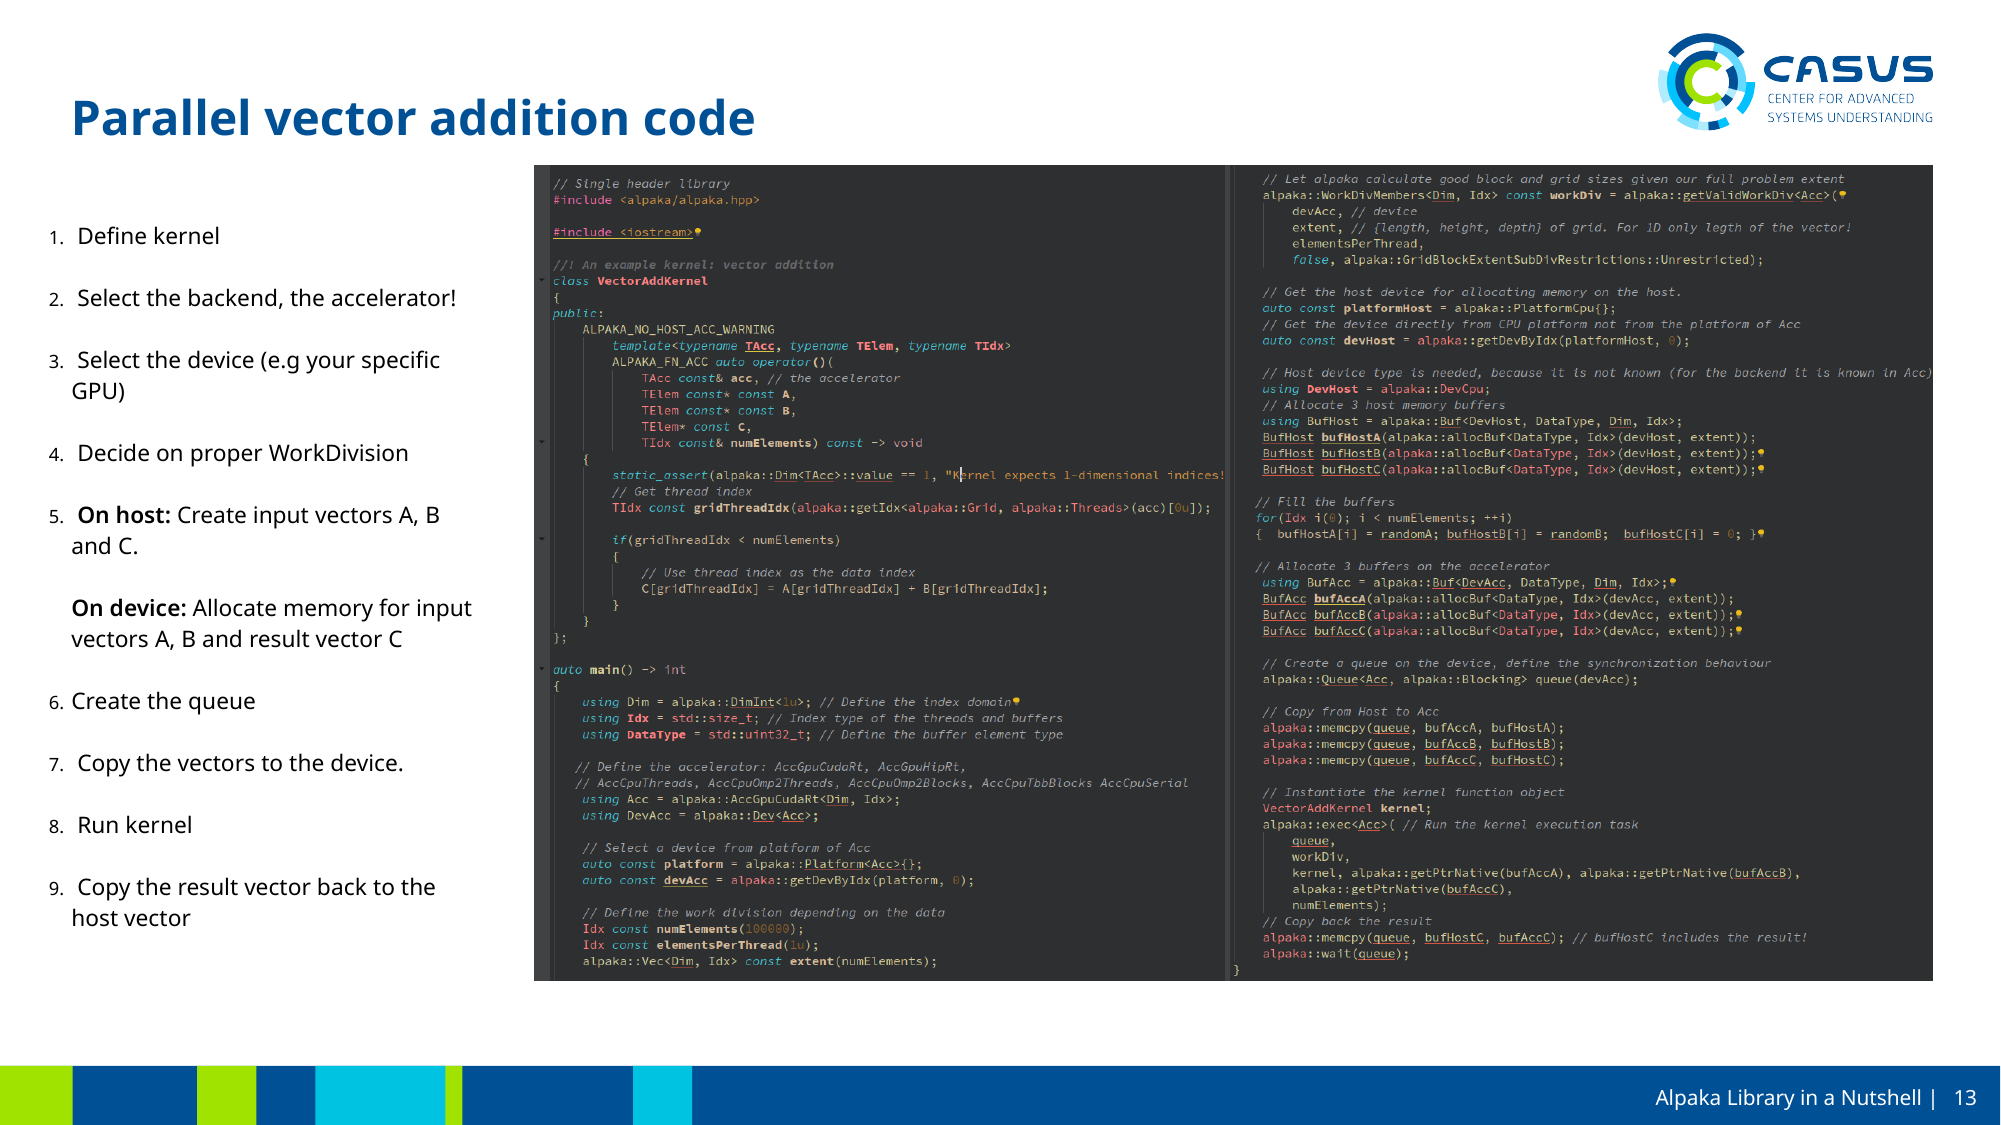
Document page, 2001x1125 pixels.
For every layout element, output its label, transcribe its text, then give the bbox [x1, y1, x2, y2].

list Define kernel Select the backend, the accelerator! Select the device (e.g your specific GPU) Decide on proper WorkDivision On host: Create input vectors A, B and C. On device: Allocate memory for input vectors A, B and result vector C Create the queue Copy the vectors to the device. Run kernel Copy the result vector back to the host vector [49, 188, 485, 945]
picture [534, 165, 1933, 981]
picture [1658, 33, 1933, 131]
title Parallel vector addition code [70, 82, 1619, 151]
